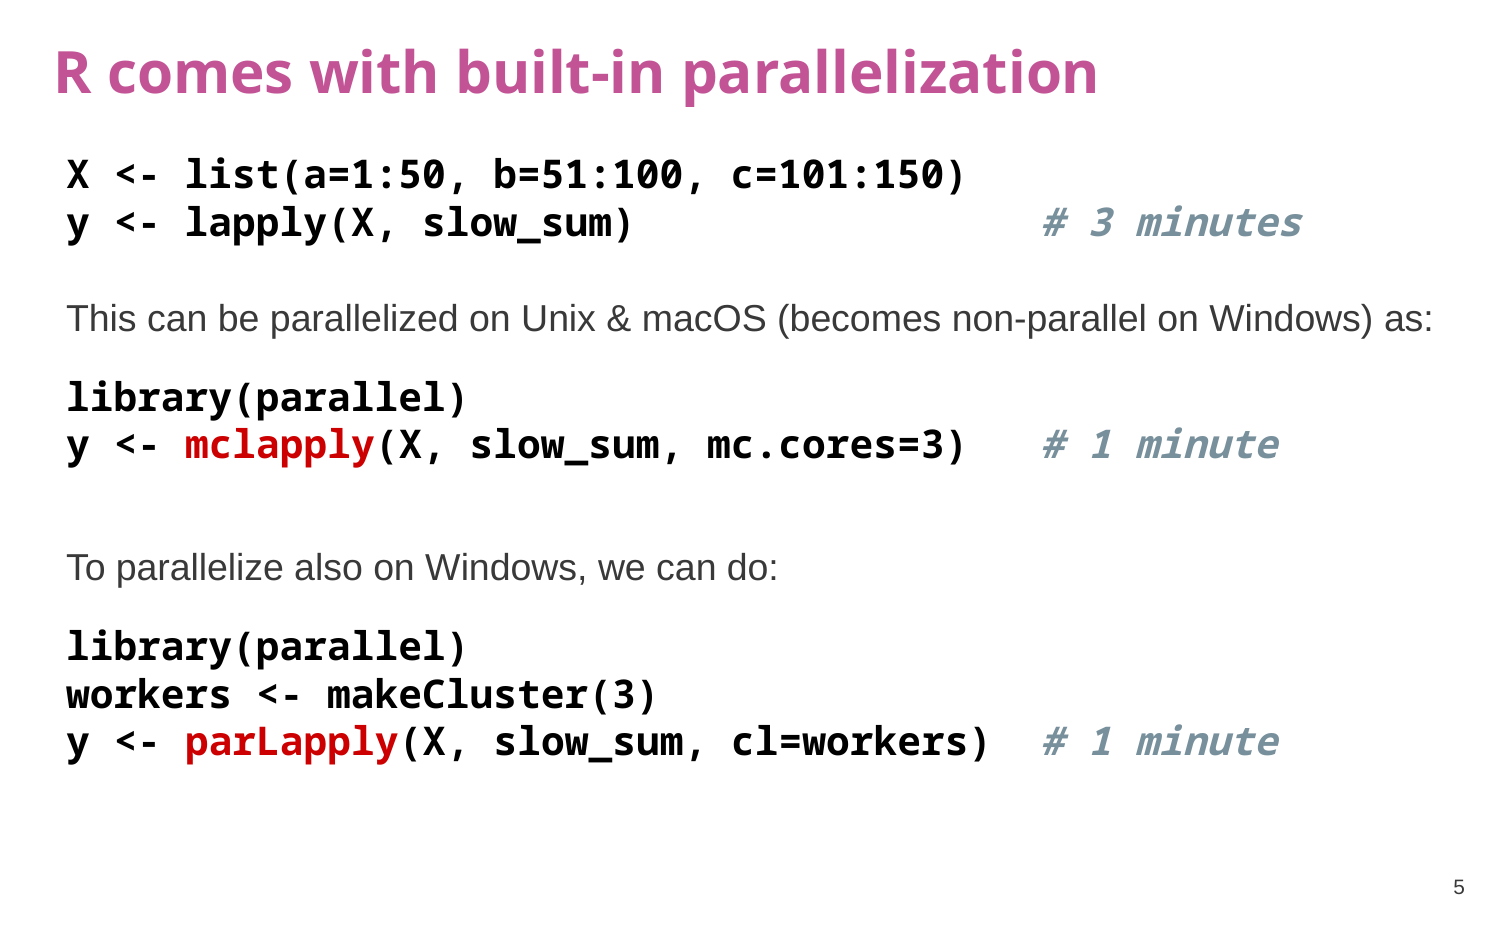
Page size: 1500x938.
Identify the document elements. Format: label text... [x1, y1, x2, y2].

list X <- list(a=1:50, b=51:100, c=101:150) y <- lapply(X, slow_sum) # 3 minutes [51, 133, 1462, 256]
list To parallelize also on Windows, we can do: library(parallel) workers <- makeCluster(3) y <- parLapply(X, slow_sum, cl=workers) # 1 minute [51, 521, 1462, 869]
list This can be parallelized on Unix & macOS (becomes non-parallel on Windows) as: library(parallel) y <- mclapply(X, slow_sum, mc.cores=3) # 1 minute [51, 271, 1462, 468]
slide_number <number> [1389, 849, 1480, 922]
title R comes with built-in parallelization [38, 20, 1463, 136]
